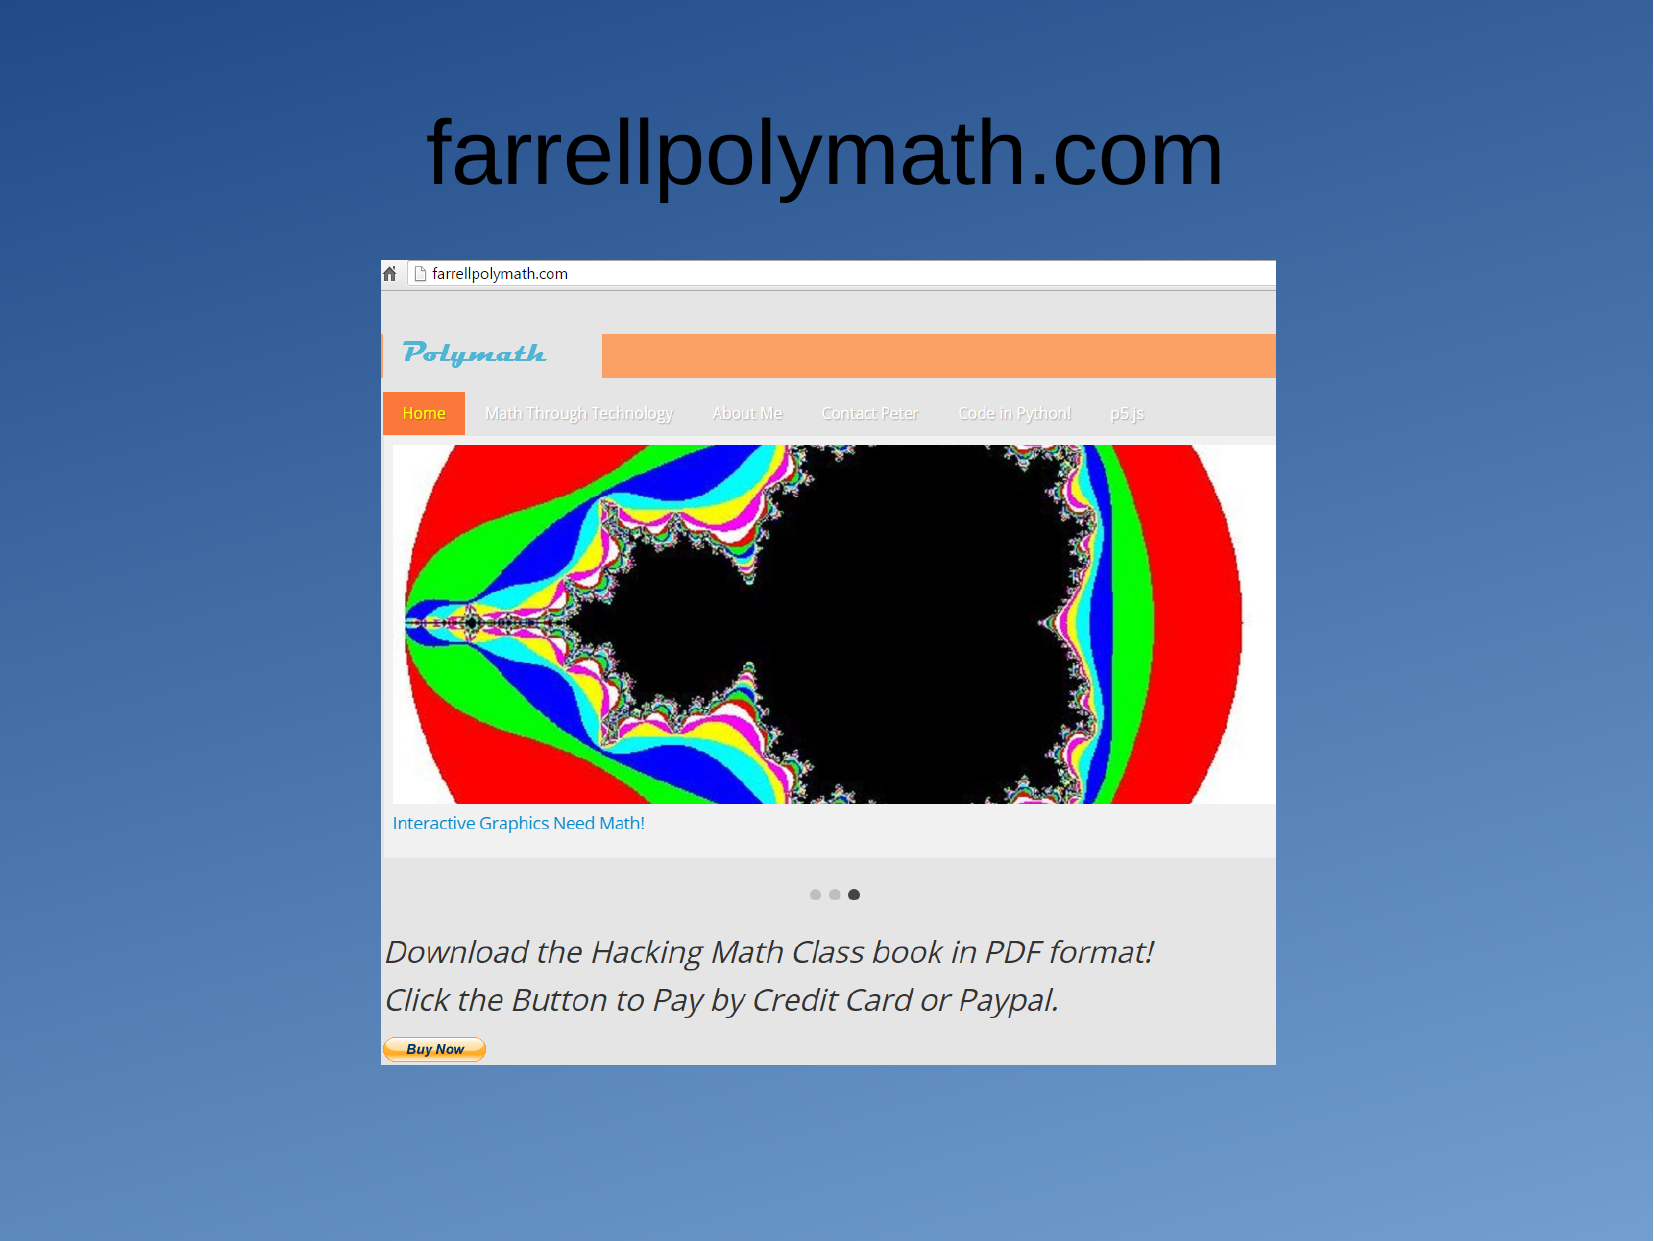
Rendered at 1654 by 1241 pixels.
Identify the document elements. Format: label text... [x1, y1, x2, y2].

picture [381, 260, 1276, 1066]
title farrellpolymath.com [82, 49, 1571, 257]
